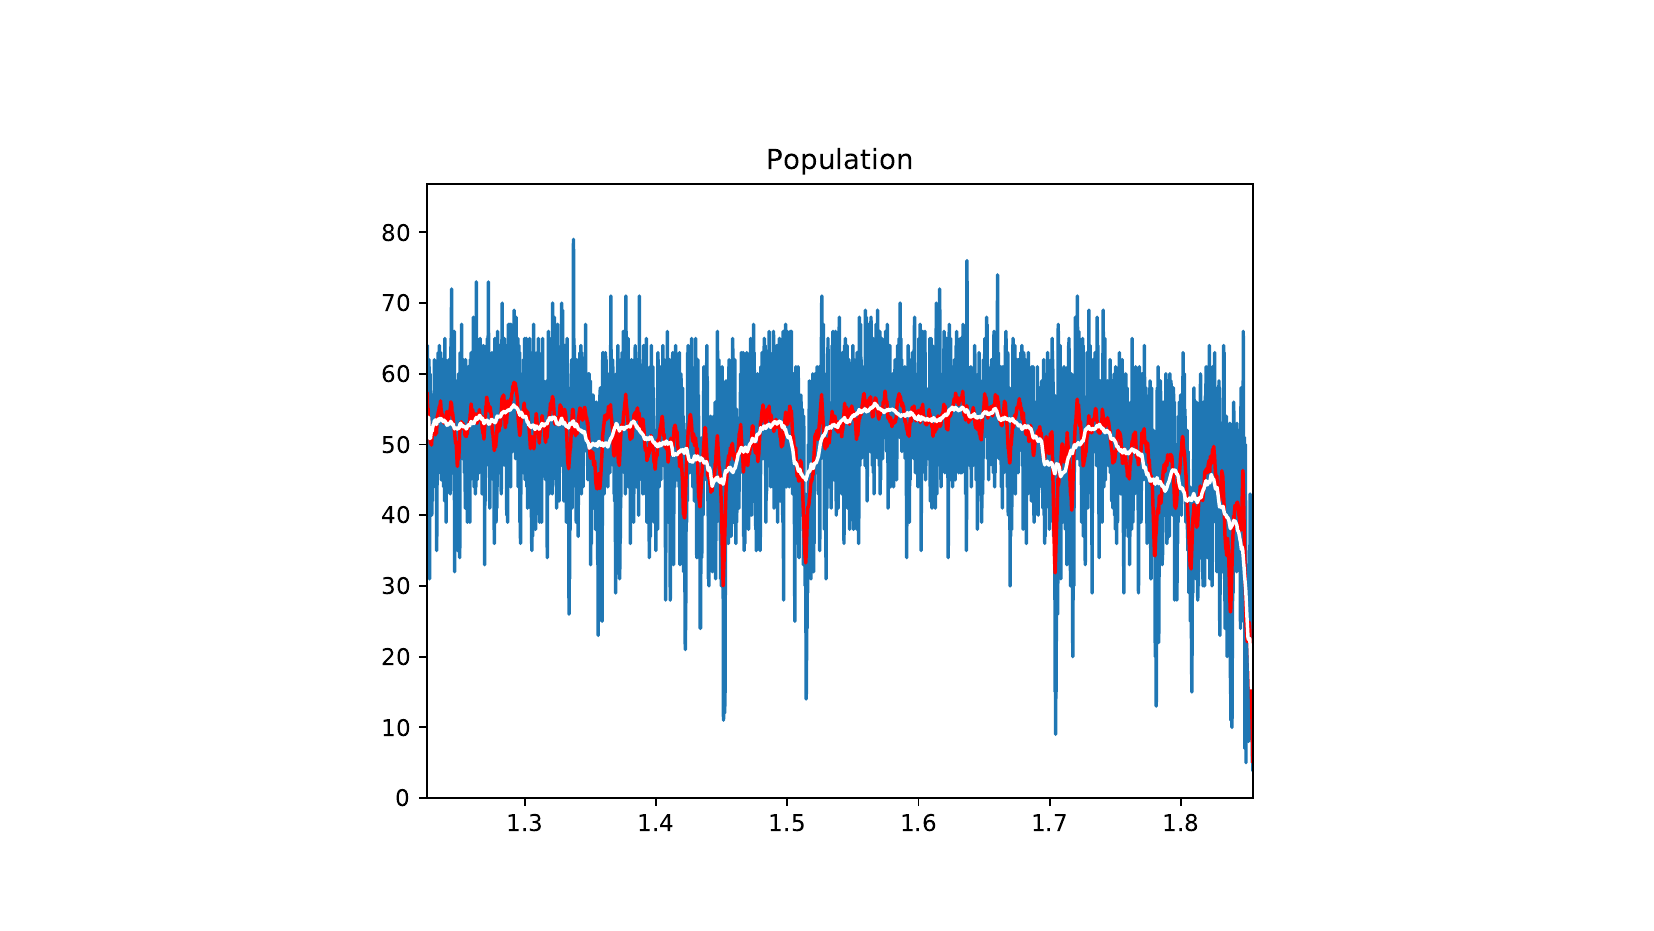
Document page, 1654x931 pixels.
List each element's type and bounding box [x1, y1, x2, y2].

picture [293, 86, 1360, 886]
